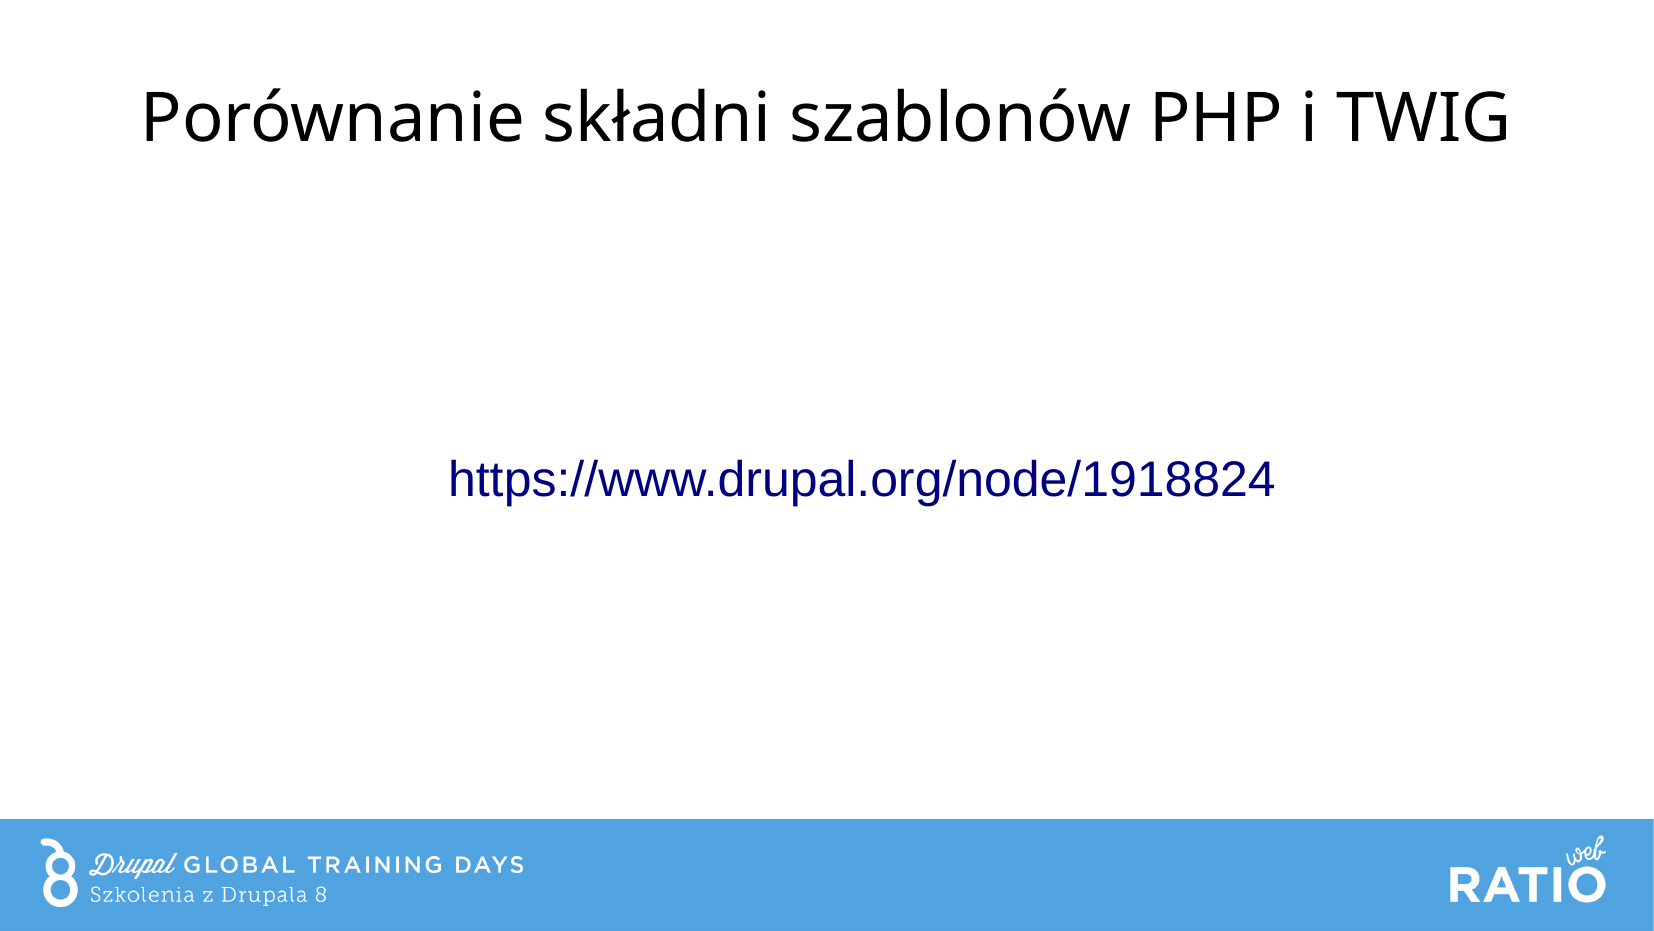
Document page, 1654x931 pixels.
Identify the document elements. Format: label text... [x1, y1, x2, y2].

title Porównanie składni szablonów PHP i TWIG [82, 37, 1571, 193]
picture [0, 0, 1654, 931]
list https://www.drupal.org/node/1918824 [82, 217, 1571, 758]
